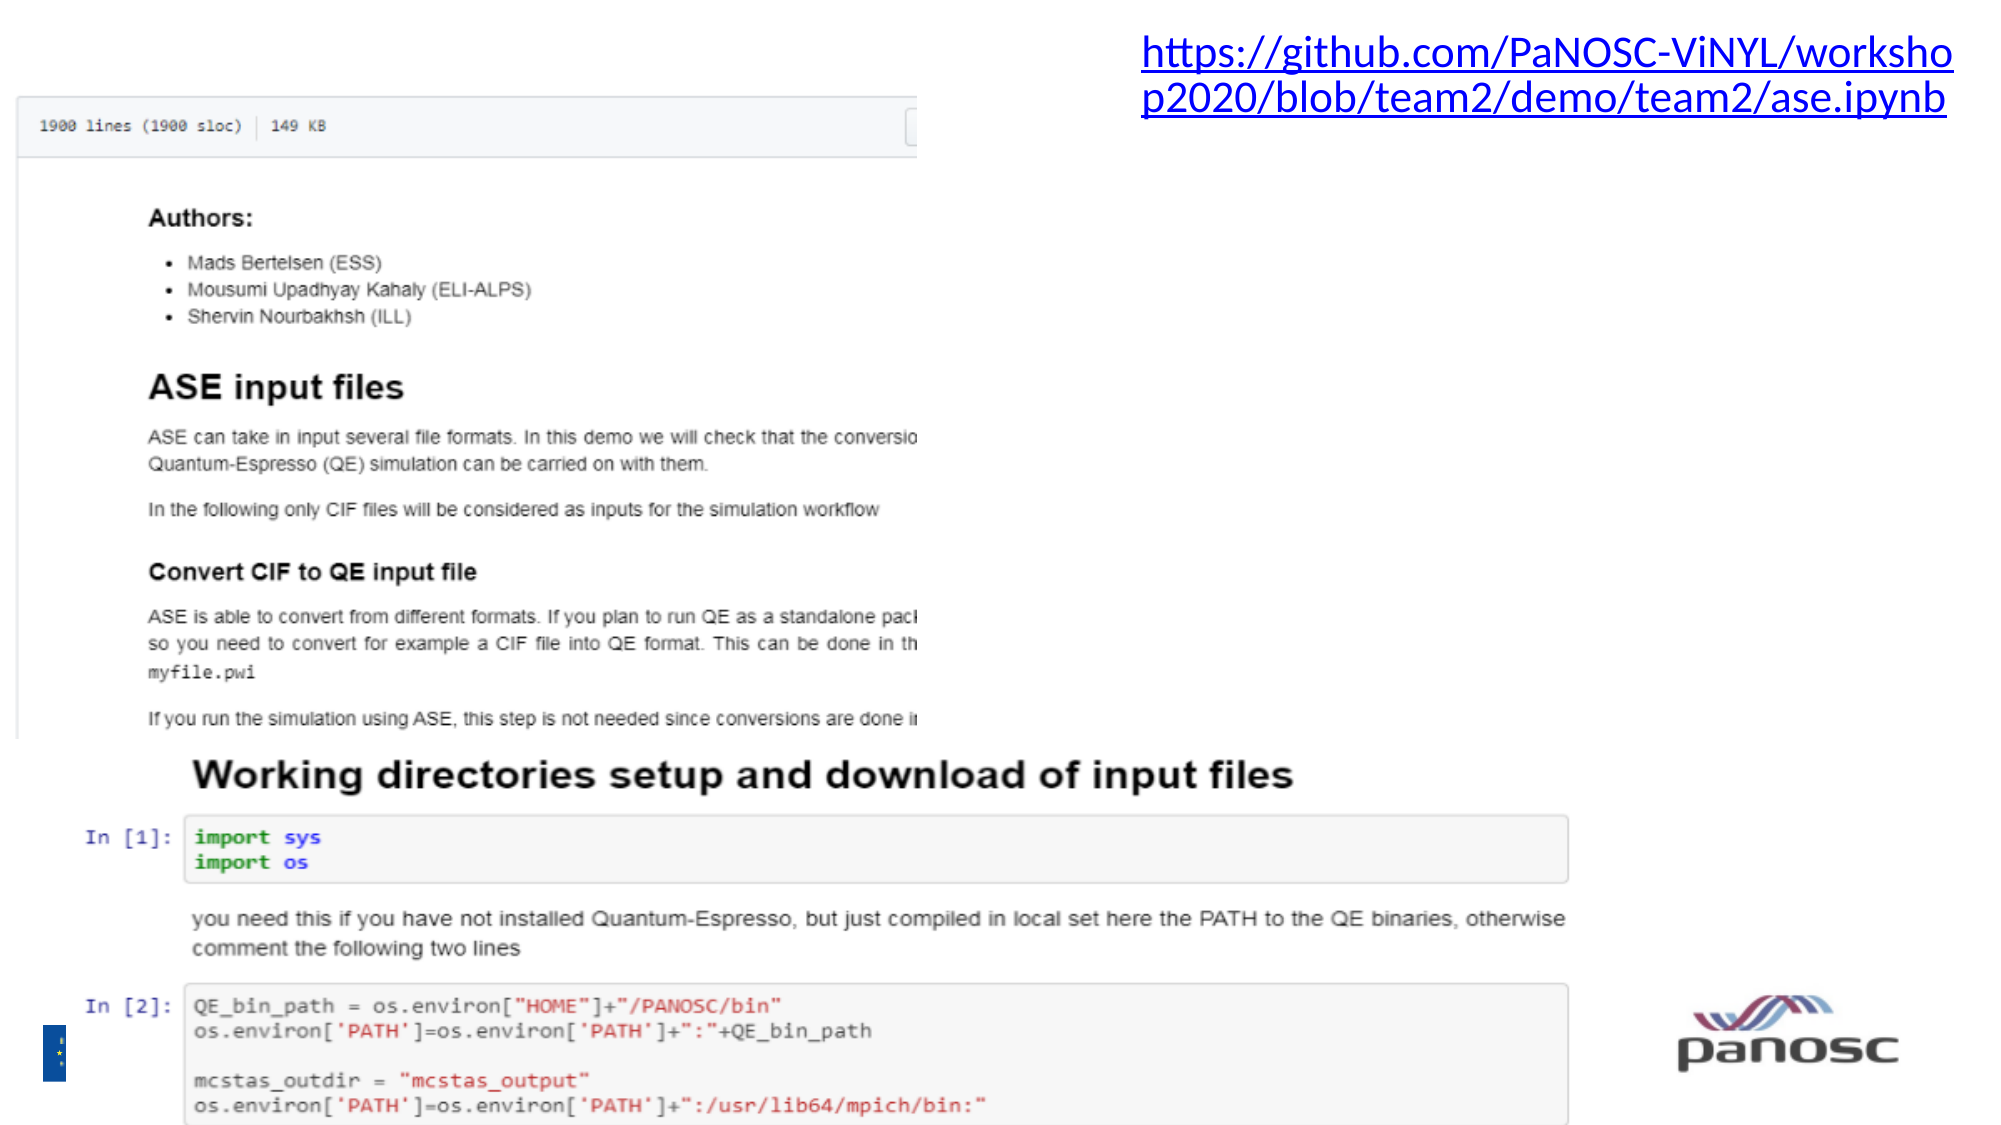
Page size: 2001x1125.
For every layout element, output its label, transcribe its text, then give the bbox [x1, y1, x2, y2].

picture [4, 83, 917, 739]
text_box https://github.com/PaNOSC-ViNYL/workshop2020/blob/team2/demo/team2/ase.ipynb [1126, 14, 1982, 84]
picture [1, 740, 1999, 1125]
